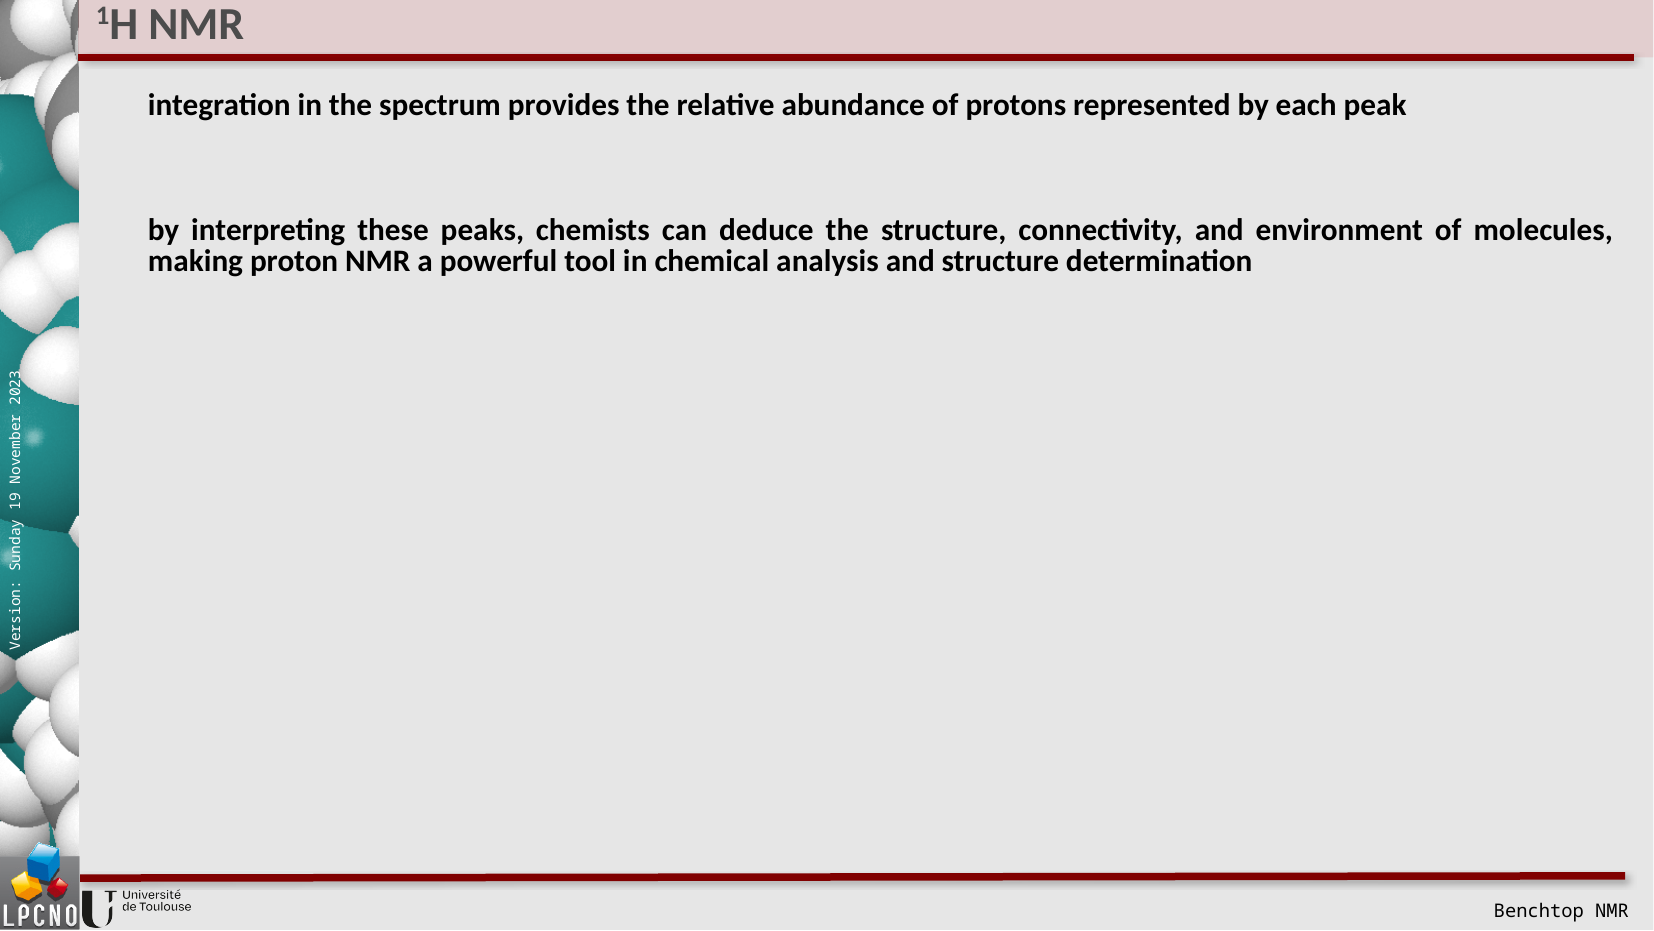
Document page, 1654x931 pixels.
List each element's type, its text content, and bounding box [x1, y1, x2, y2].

picture [0, 0, 80, 930]
title 1H NMR [78, 0, 1654, 58]
text_box integration in the spectrum provides the relative abundance of protons represented by each peak by interpreting these peaks, chemists can deduce the structure, connectivity, and environment of molecules, making proton NMR a powerful tool in chemical analysis and structure determination [133, 84, 1630, 293]
picture [82, 889, 191, 928]
